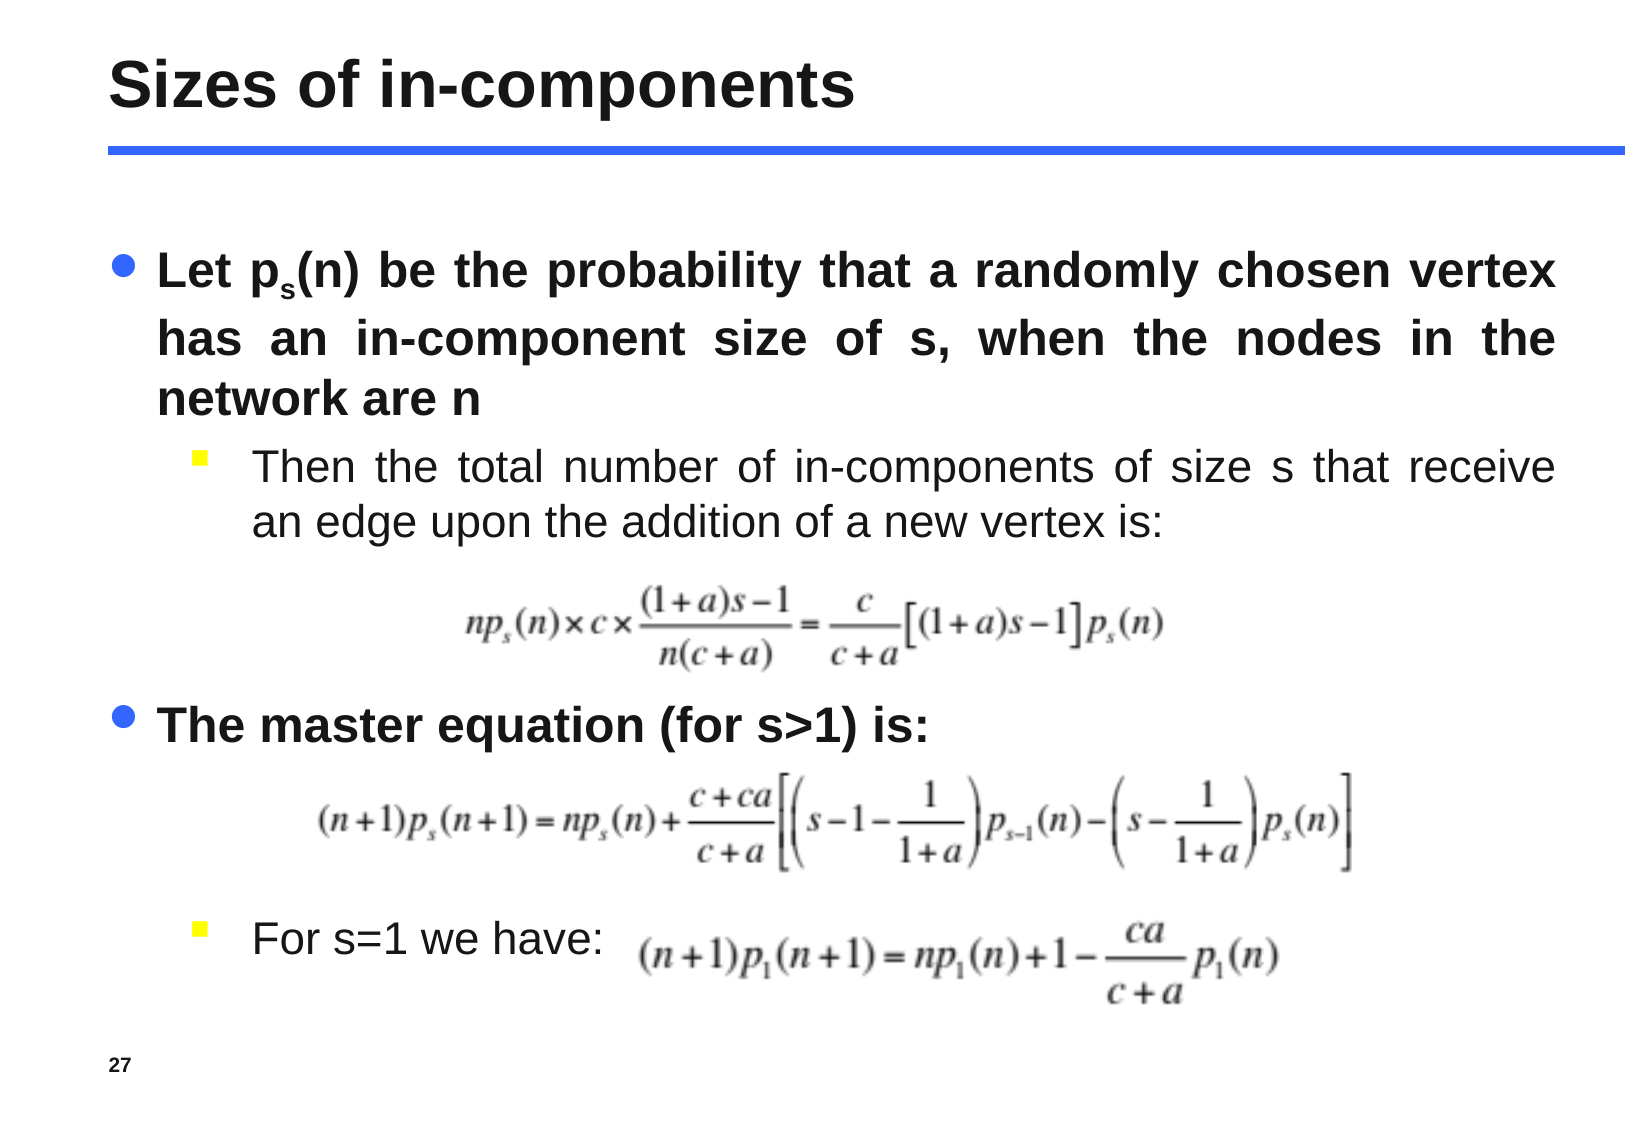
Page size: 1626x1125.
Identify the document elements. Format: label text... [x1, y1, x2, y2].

chart [634, 899, 1283, 1008]
title Sizes of in-components [108, 30, 1558, 131]
chart [314, 764, 1354, 876]
chart [461, 574, 1166, 678]
list Let ps(n) be the probability that a randomly chosen vertex has an in-component size of s, when the nodes in the network are n Then the total number of in-components of size s that receive an edge upon the addition of a new vertex is: The master equation (for s>1) is: For s=1 we have: [108, 237, 1558, 975]
text_box <number> [108, 1051, 188, 1077]
